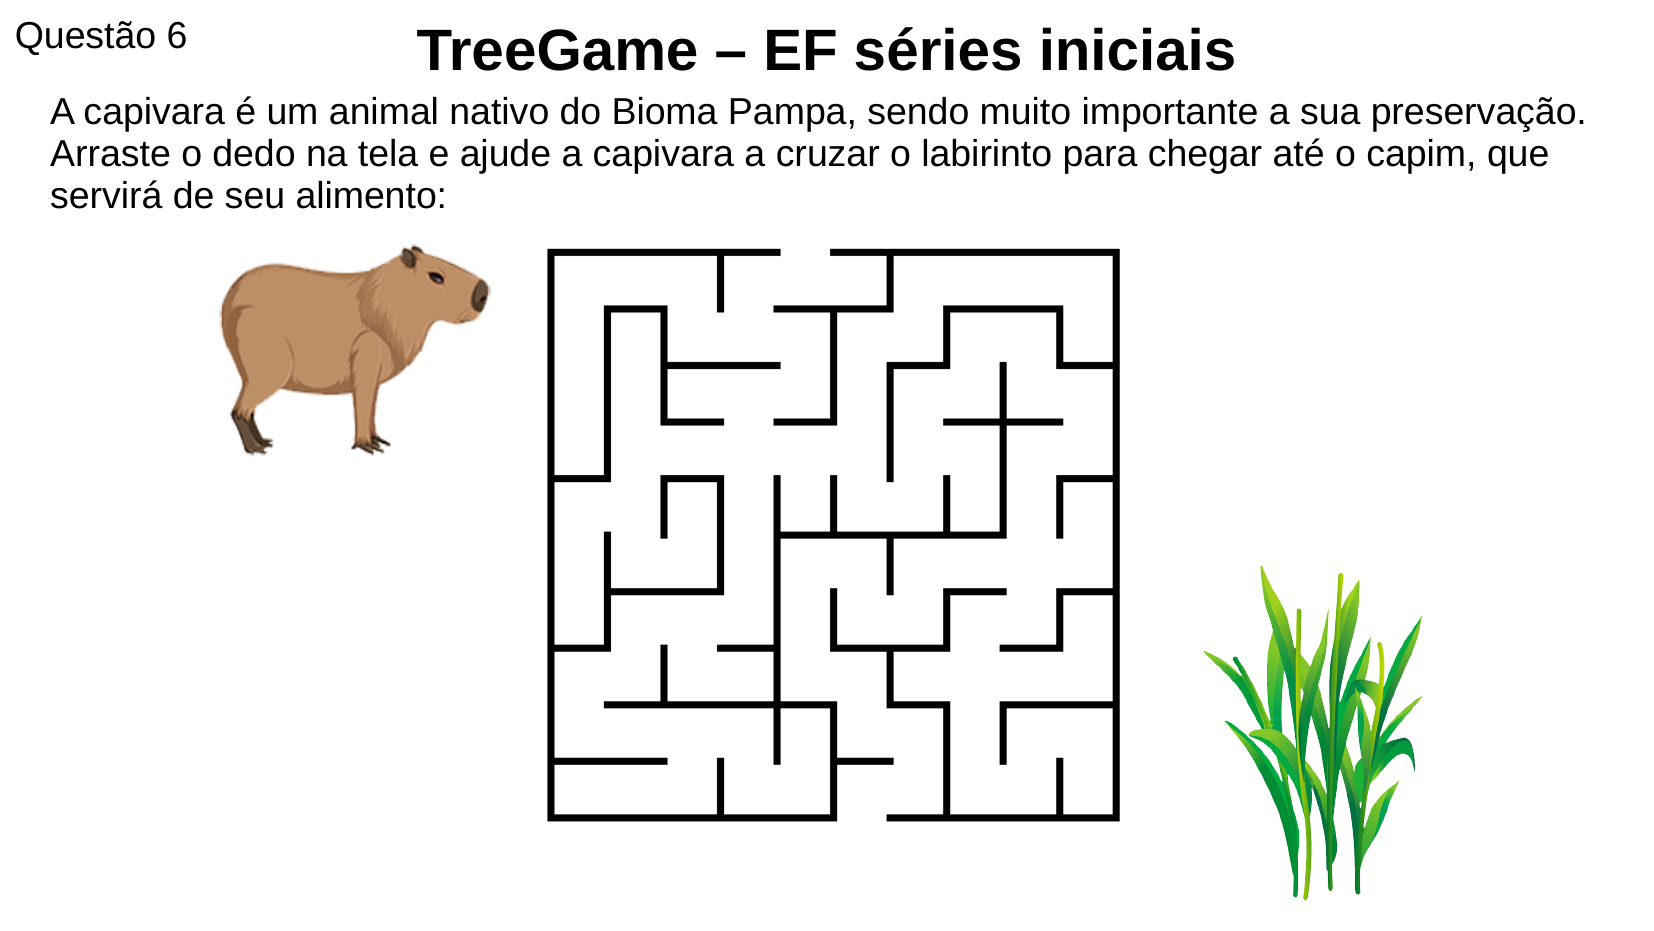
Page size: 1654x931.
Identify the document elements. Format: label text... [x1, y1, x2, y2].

picture [531, 308, 1134, 838]
picture [200, 308, 508, 473]
text_box A capivara é um animal nativo do Bioma Pampa, sendo muito importante a sua preservação. Arraste o dedo na tela e ajude a capivara a cruzar o labirinto para chegar até o capim, que servirá de seu alimento: [35, 82, 1654, 308]
picture [1192, 566, 1441, 912]
text_box Questão 6 [0, 7, 82, 107]
title TreeGame – EF séries iniciais [82, 0, 1572, 82]
